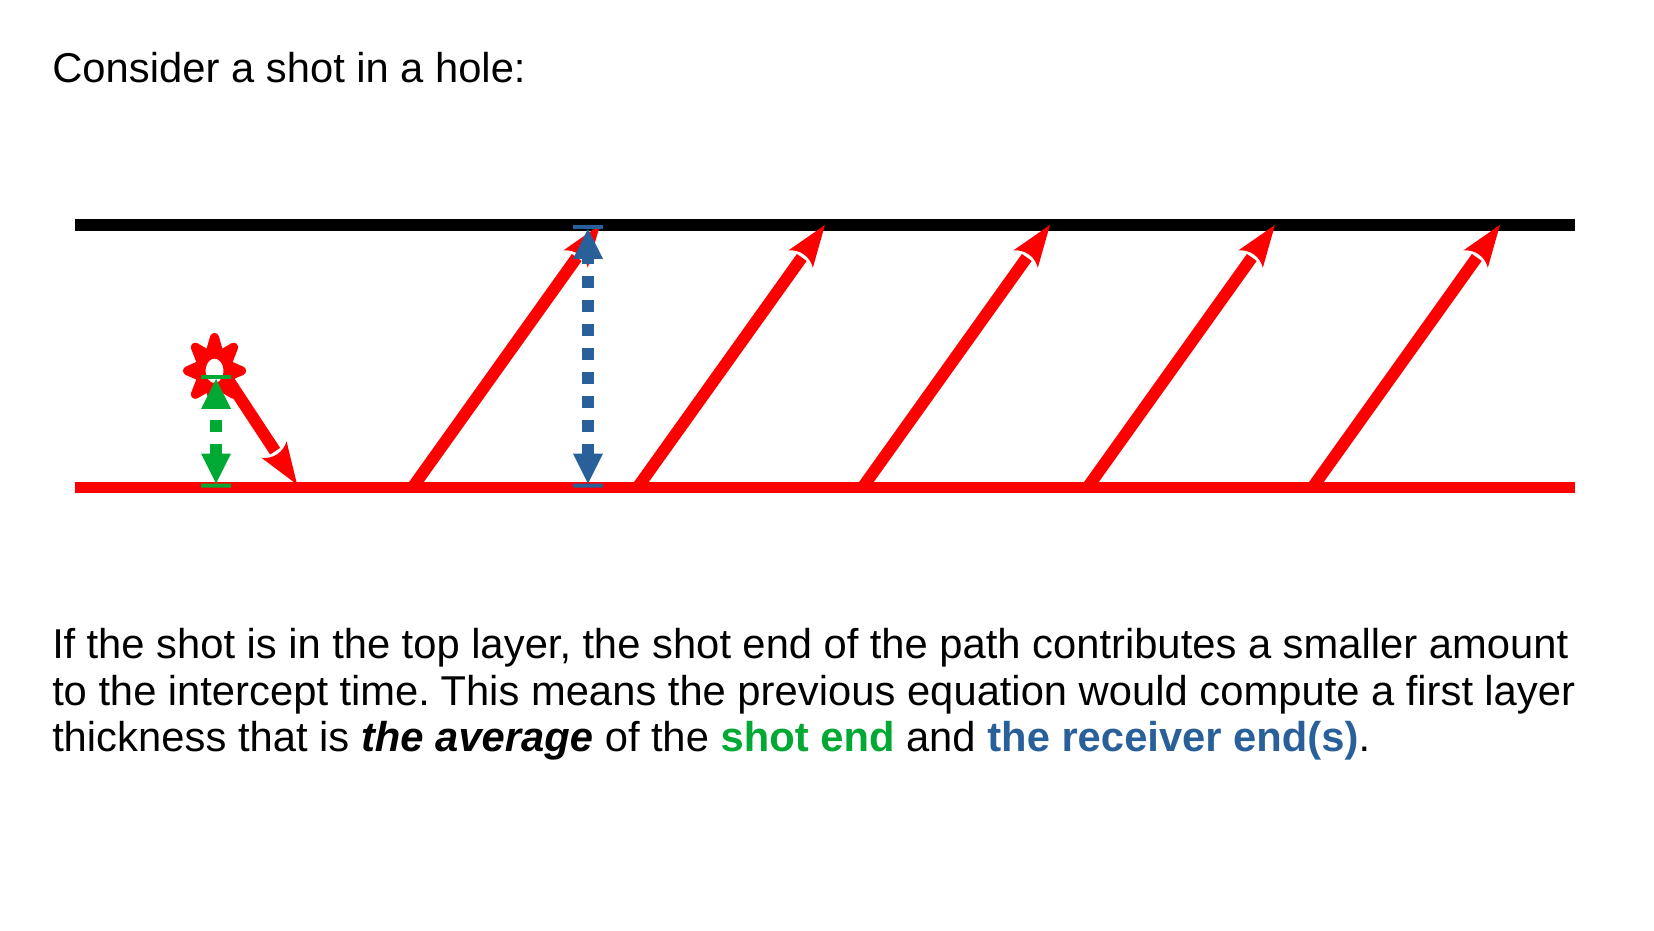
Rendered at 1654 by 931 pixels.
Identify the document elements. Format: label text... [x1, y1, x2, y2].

text_box [230, 365, 242, 375]
text_box [223, 347, 234, 361]
text_box If the shot is in the top layer, the shot end of the path contributes a smaller amount to the intercept time. This means the previous equation would compute a first layer thickness that is the average of the shot end and the receiver end(s). [37, 525, 1613, 931]
text_box [195, 347, 206, 361]
text_box [210, 337, 219, 351]
text_box [217, 379, 227, 386]
text_box [202, 379, 215, 387]
text_box [187, 365, 199, 376]
text_box Consider a shot in a hole: [37, 37, 1651, 109]
text_box [201, 354, 229, 375]
text_box [223, 381, 234, 395]
text_box [195, 381, 206, 395]
